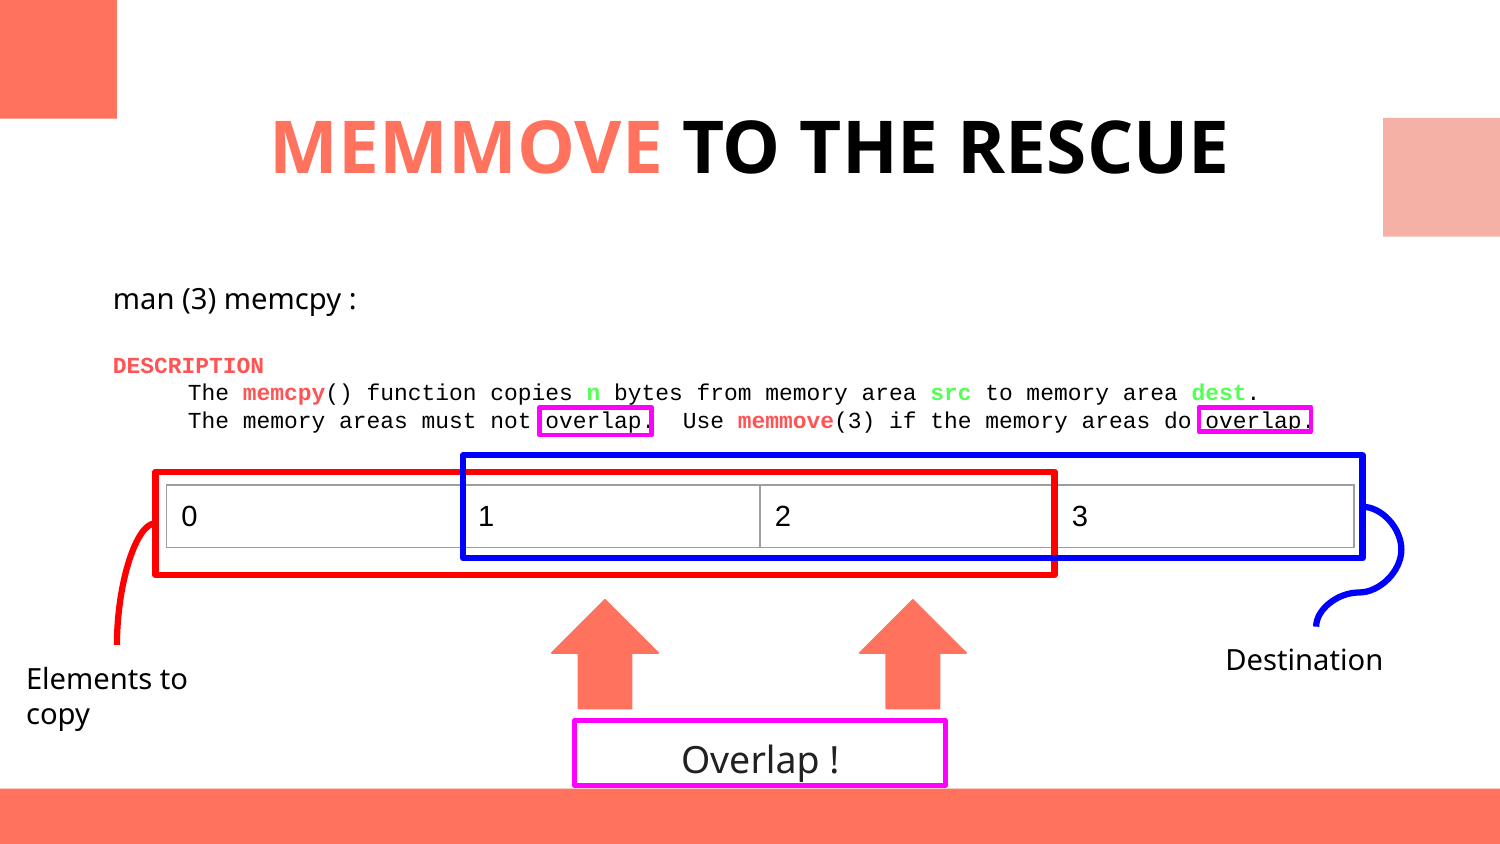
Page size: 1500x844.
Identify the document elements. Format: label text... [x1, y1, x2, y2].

text_box Elements to copy [11, 644, 224, 749]
text_box Destination [1210, 626, 1423, 682]
table_header 2 [761, 486, 1051, 547]
table_header 3 [1058, 486, 1353, 547]
text_box [551, 599, 659, 709]
text_box [859, 599, 967, 709]
text_box Overlap ! [574, 720, 946, 786]
table_header 1 [466, 486, 759, 547]
title MEMMOVE TO THE RESCUE [0, 107, 1500, 181]
table_header 0 [167, 486, 460, 547]
text_box man (3) memcpy : DESCRIPTION The memcpy() function copies n bytes from memory area src to memory area dest. The memory areas must not overlap. Use memmove(3) if the memory areas do overlap. [97, 265, 1423, 456]
